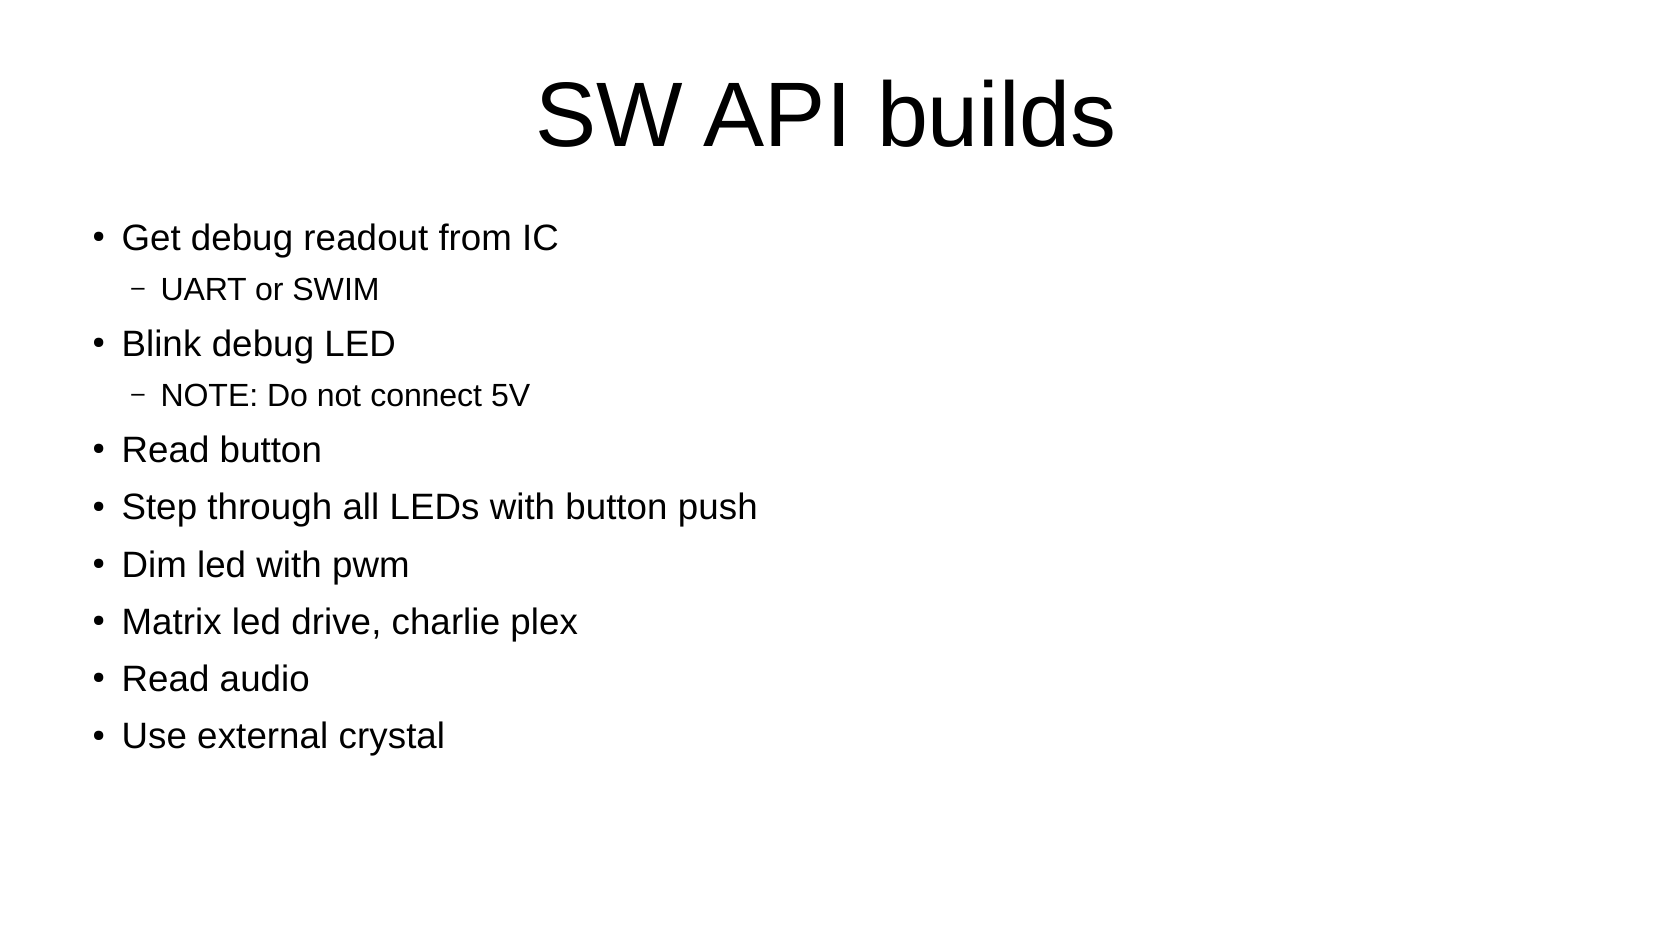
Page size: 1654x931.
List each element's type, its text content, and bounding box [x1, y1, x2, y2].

list Get debug readout from IC UART or SWIM Blink debug LED NOTE: Do not connect 5V Read button Step through all LEDs with button push Dim led with pwm Matrix led drive, charlie plex Read audio Use external crystal [82, 217, 1571, 758]
title SW API builds [82, 37, 1571, 193]
